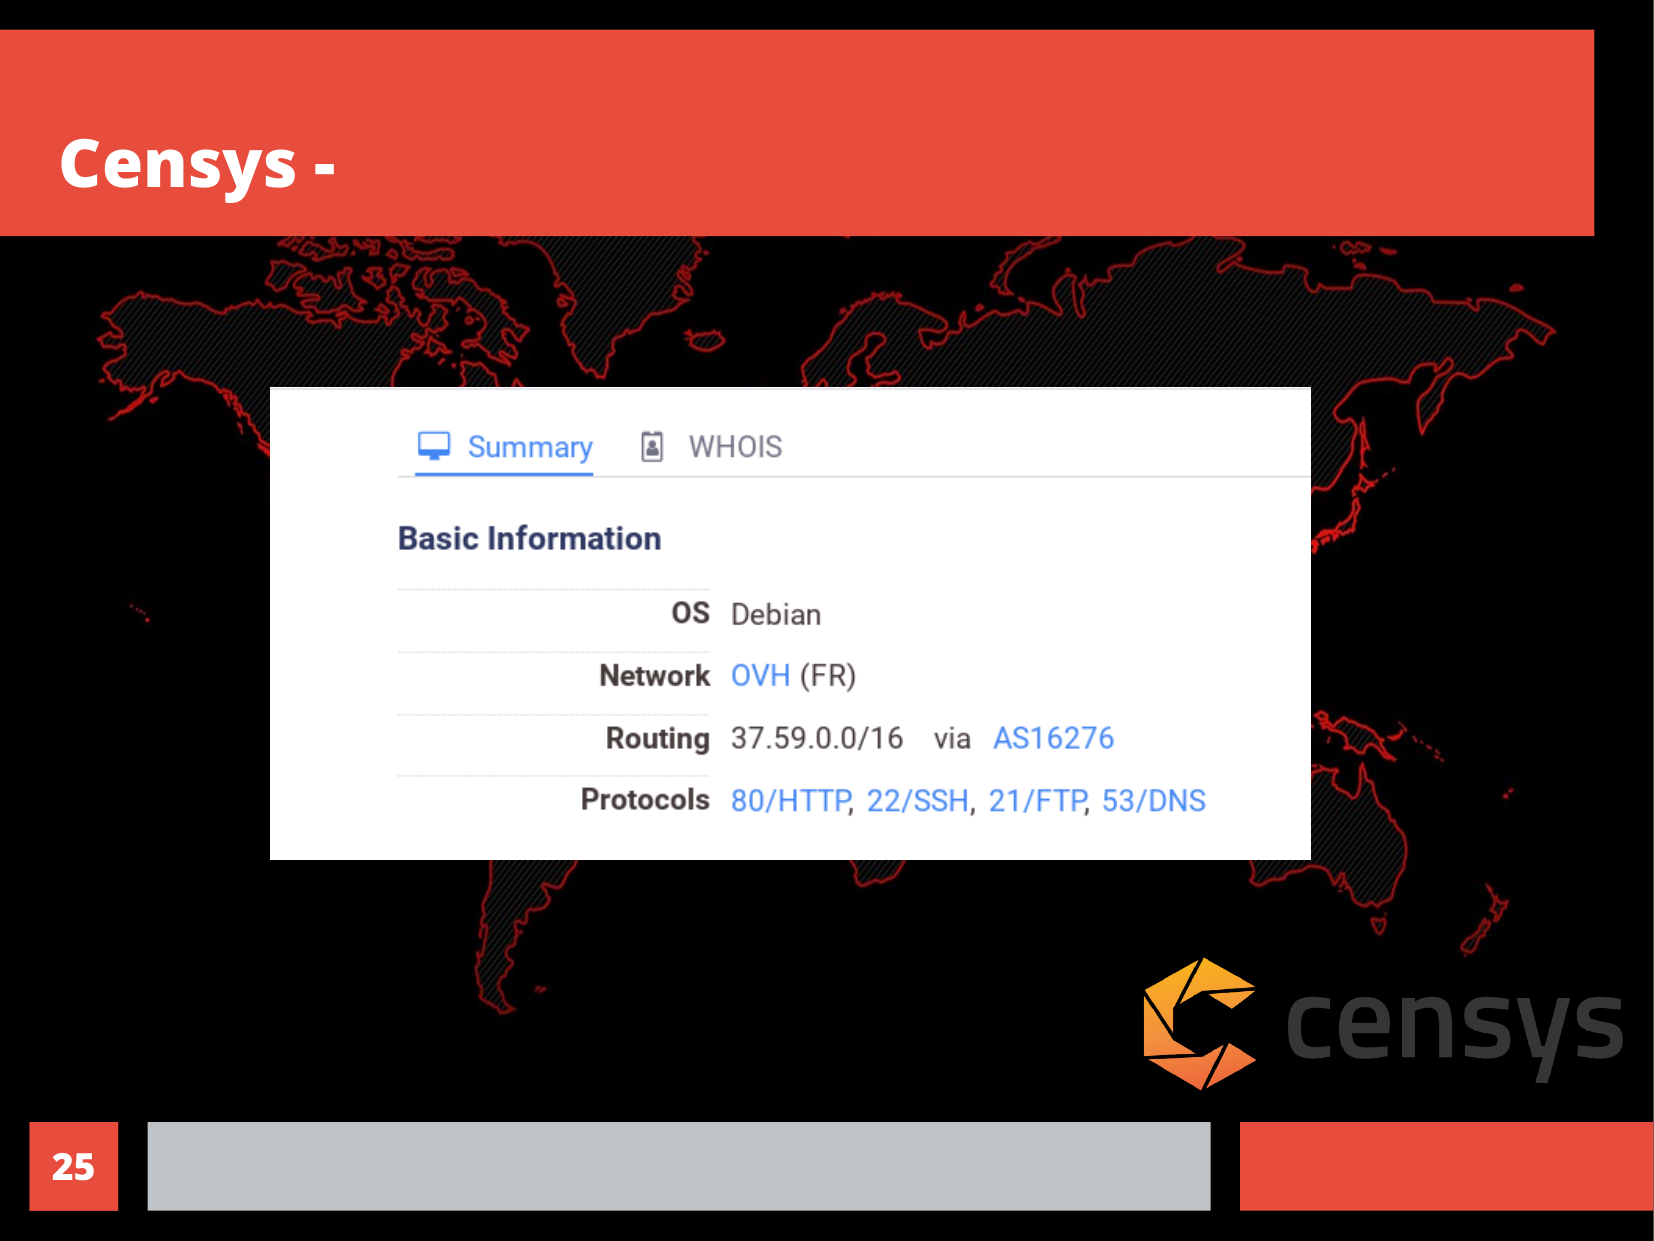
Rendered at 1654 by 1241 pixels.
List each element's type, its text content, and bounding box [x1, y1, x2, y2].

picture [0, 0, 1654, 1241]
title Censys - [59, 59, 1595, 207]
